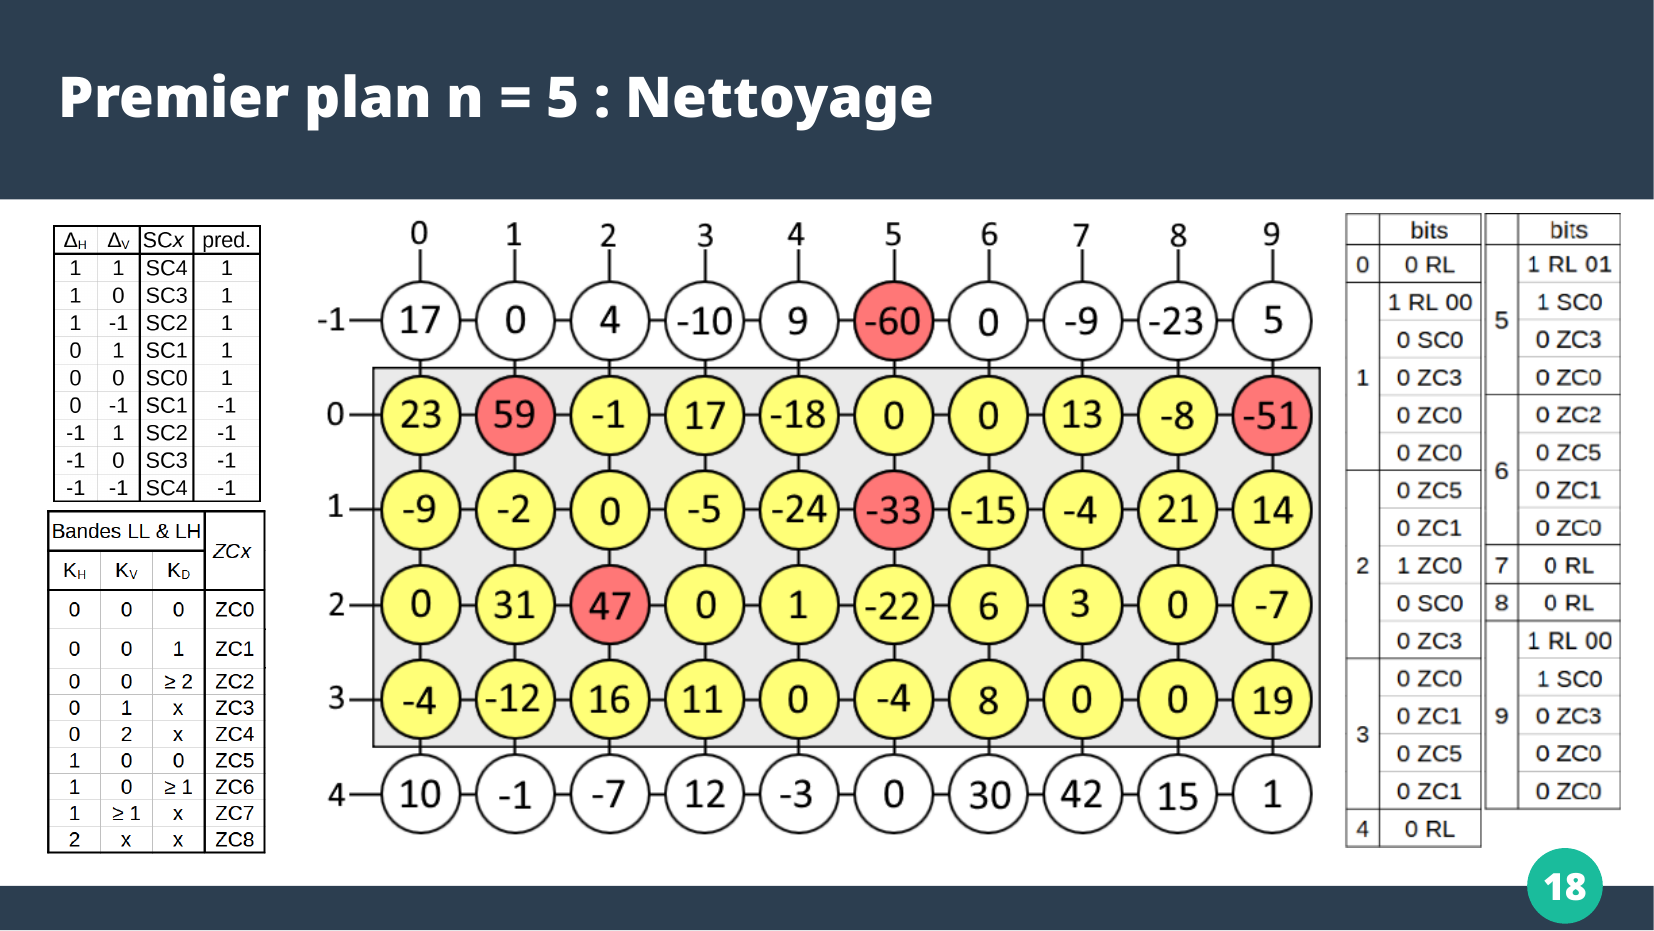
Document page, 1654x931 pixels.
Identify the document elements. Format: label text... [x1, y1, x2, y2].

picture [313, 213, 1625, 849]
picture [47, 510, 266, 854]
title Premier plan n = 5 : Nettoyage [59, 37, 1595, 155]
picture [53, 225, 261, 502]
